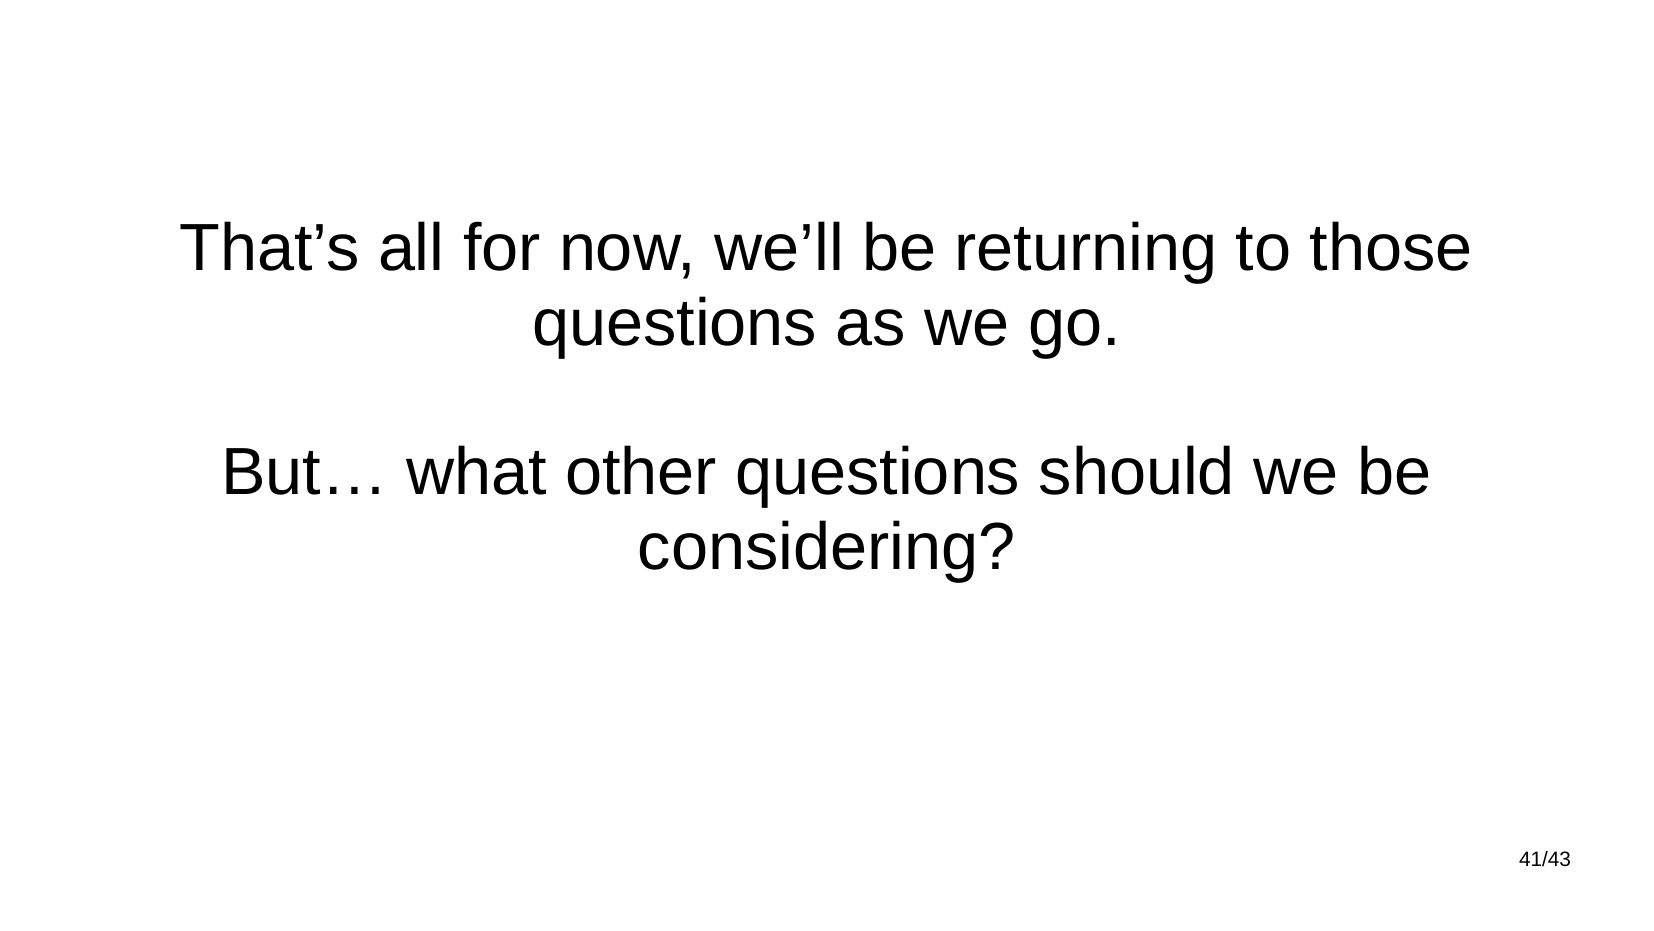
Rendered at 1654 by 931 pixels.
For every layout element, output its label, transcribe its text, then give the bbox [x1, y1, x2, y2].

subtitle That’s all for now, we’ll be returning to those questions as we go. But… what other questions should we be considering? [82, 37, 1571, 757]
